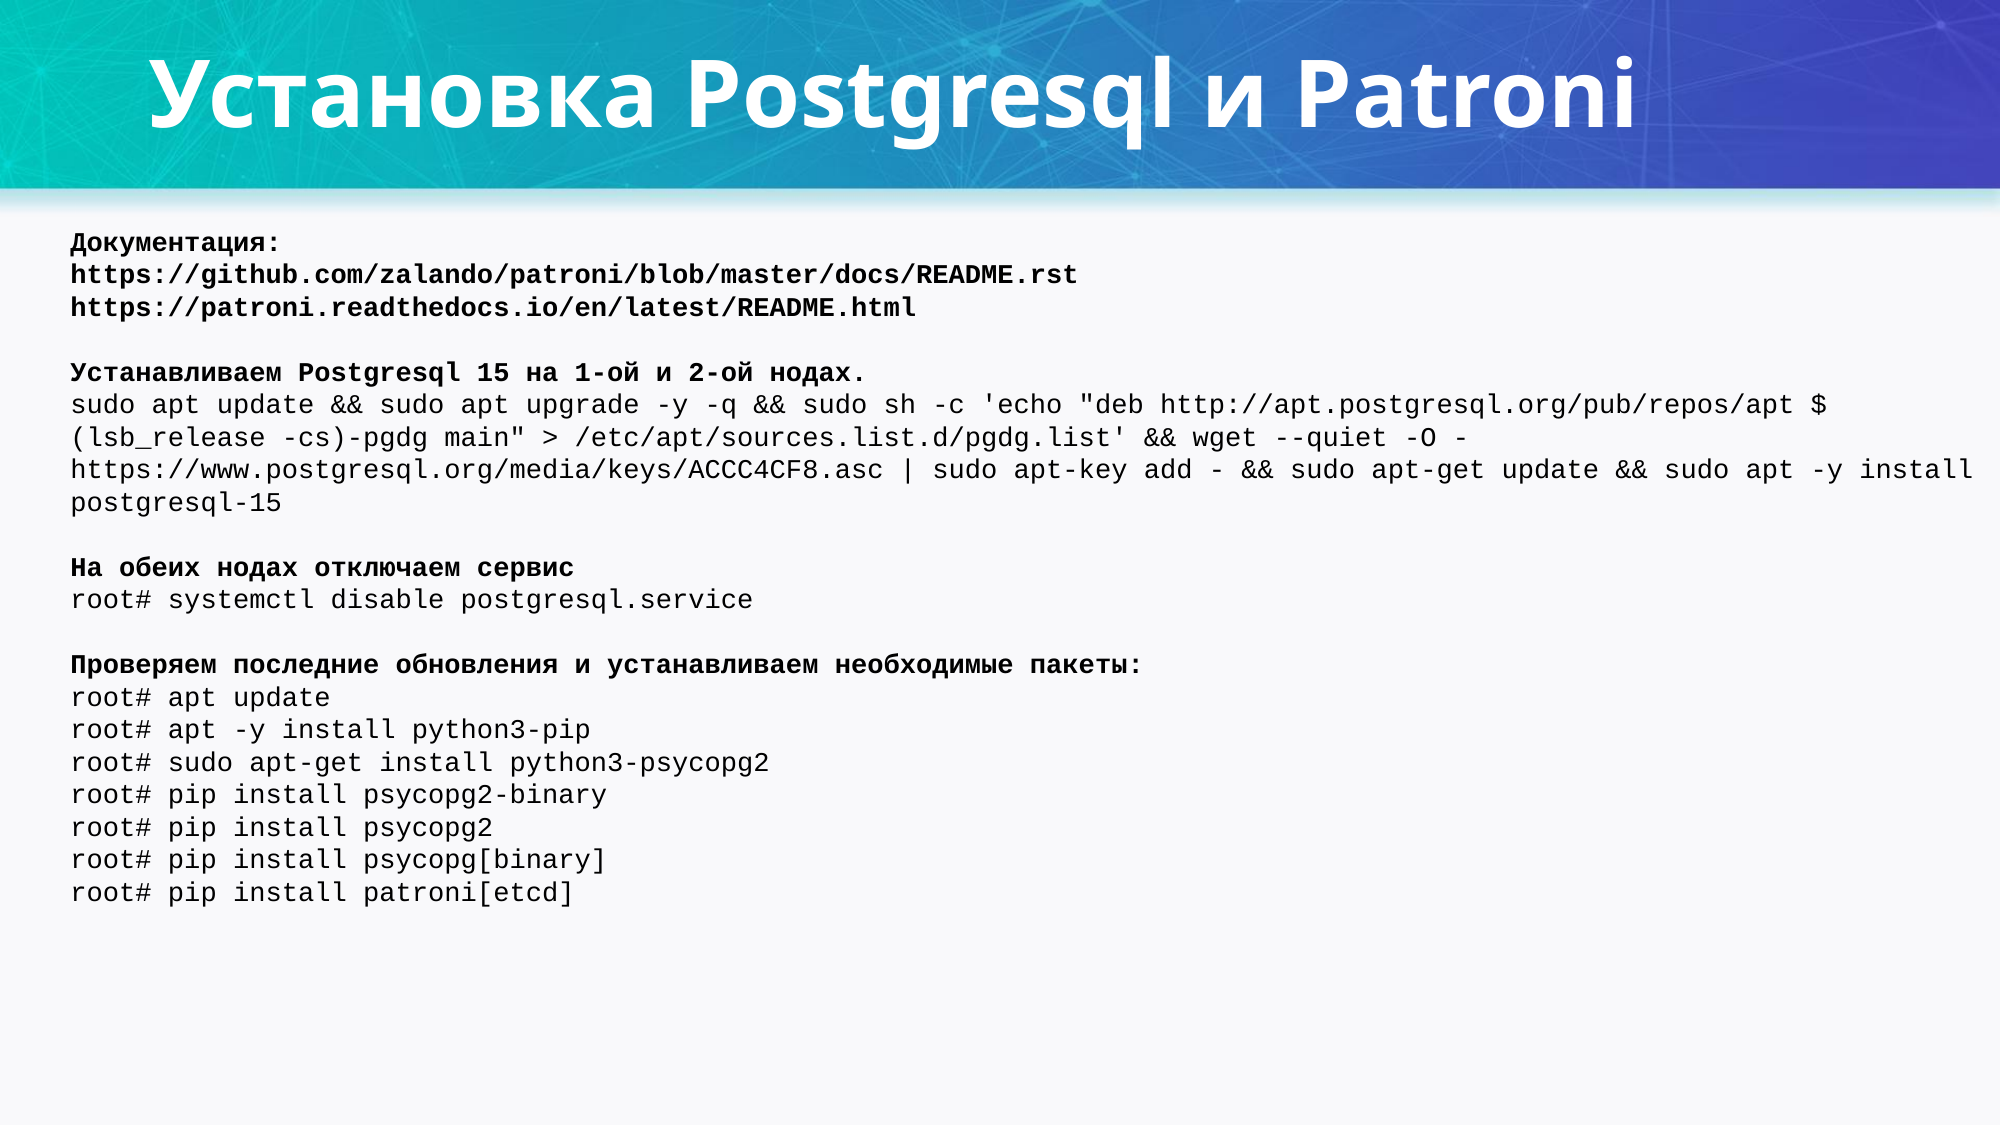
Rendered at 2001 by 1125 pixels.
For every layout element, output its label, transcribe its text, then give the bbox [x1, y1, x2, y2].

text_box Документация: https://github.com/zalando/patroni/blob/master/docs/README.rst https://patroni.readthedocs.io/en/latest/README.html Устанавливаем Postgresql 15 на 1-ой и 2-ой нодах. sudo apt update && sudo apt upgrade -y -q && sudo sh -c 'echo "deb http://apt.postgresql.org/pub/repos/apt $(lsb_release -cs)-pgdg main" > /etc/apt/sources.list.d/pgdg.list' && wget --quiet -O - https://www.postgresql.org/media/keys/ACCC4CF8.asc | sudo apt-key add - && sudo apt-get update && sudo apt -y install postgresql-15 На обеих нодах отключаем сервис root# systemctl disable postgresql.service Проверяем последние обновления и устанавливаем необходимые пакеты: root# apt update root# apt -y install python3-pip root# sudo apt-get install python3-psycopg2 root# pip install psycopg2-binary root# pip install psycopg2 root# pip install psycopg[binary] root# pip install patroni[etcd] [55, 209, 2000, 987]
picture [0, 0, 2000, 1125]
text_box Установка Postgresql и Patroni [133, 31, 1988, 163]
